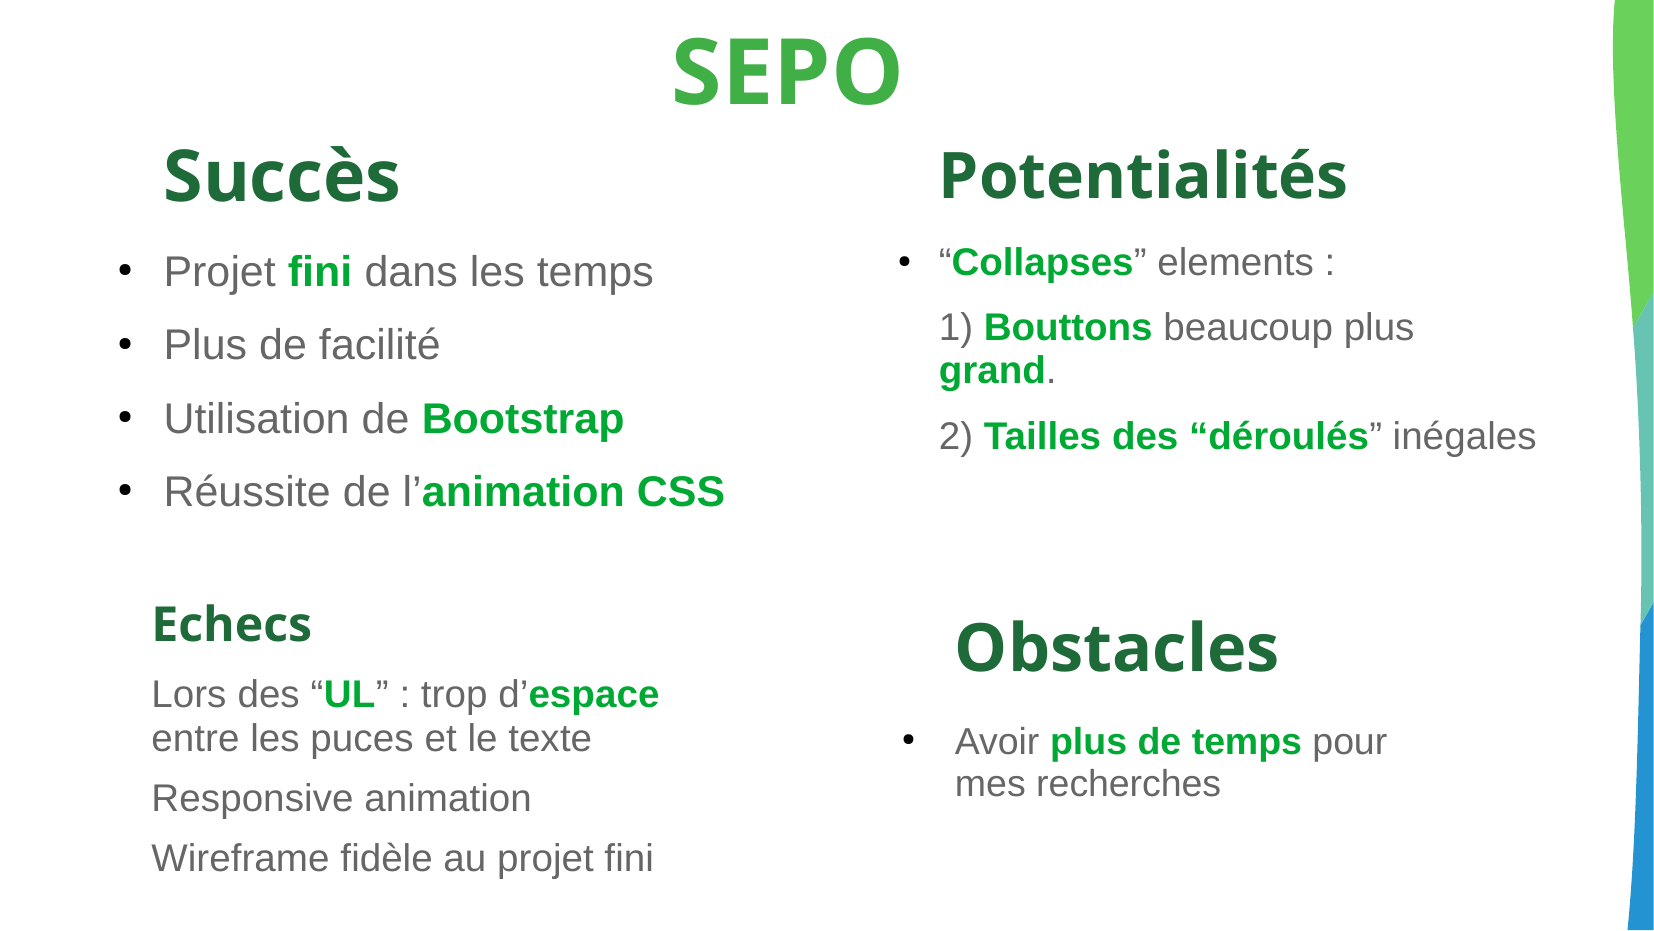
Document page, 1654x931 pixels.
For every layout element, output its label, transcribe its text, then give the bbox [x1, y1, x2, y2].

title SEPO [574, 0, 1025, 161]
list Potentialités “Collapses” elements : 1) Bouttons beaucoup plus grand. 2) Tailles des “déroulés” inégales [884, 130, 1542, 472]
list Obstacles Avoir plus de temps pour mes recherches [884, 600, 1420, 889]
list Echecs Lors des “UL” : trop d’espace entre les puces et le texte Responsive animation Wireframe fidèle au projet fini [110, 589, 681, 931]
list Succès Projet fini dans les temps Plus de facilité Utilisation de Bootstrap Réussite de l’animation CSS [102, 124, 826, 520]
